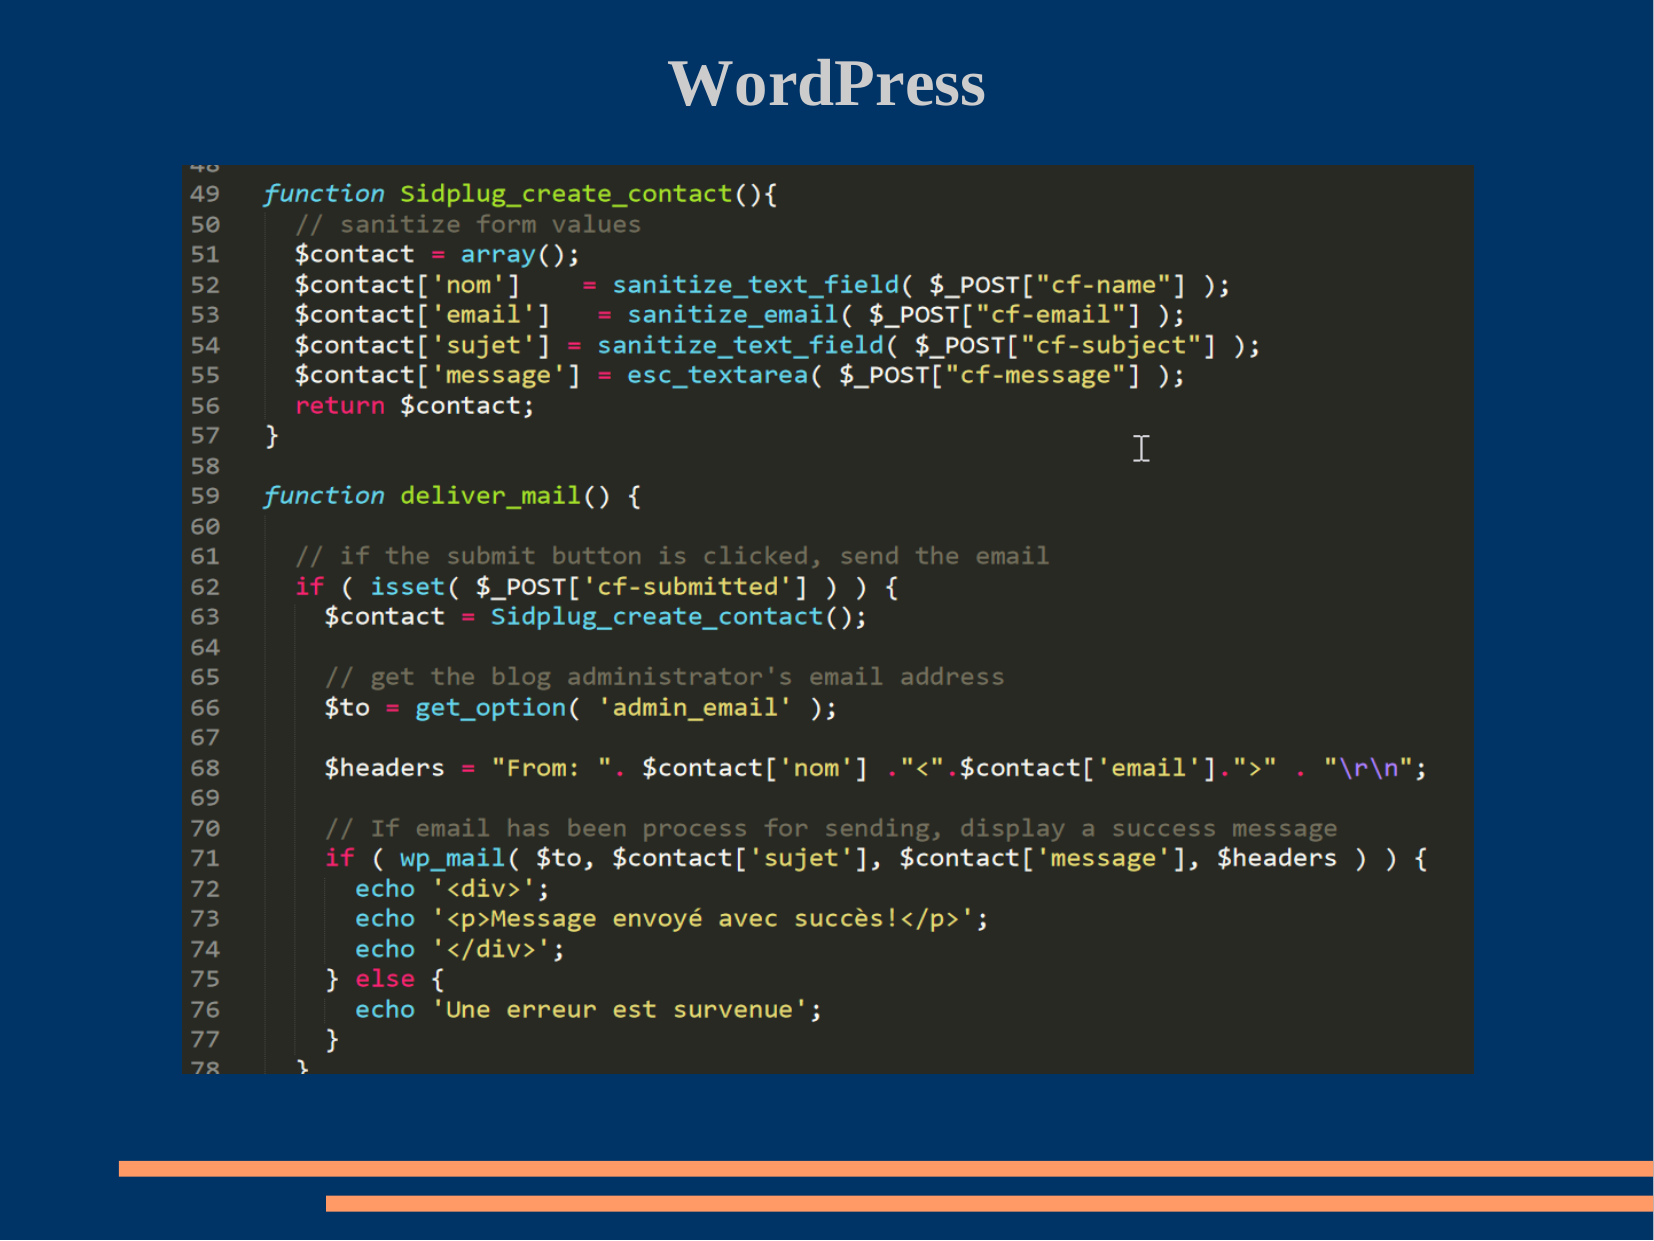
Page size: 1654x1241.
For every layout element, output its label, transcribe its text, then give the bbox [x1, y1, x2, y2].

picture [182, 165, 1474, 1074]
subtitle WordPress [121, 46, 1534, 1132]
